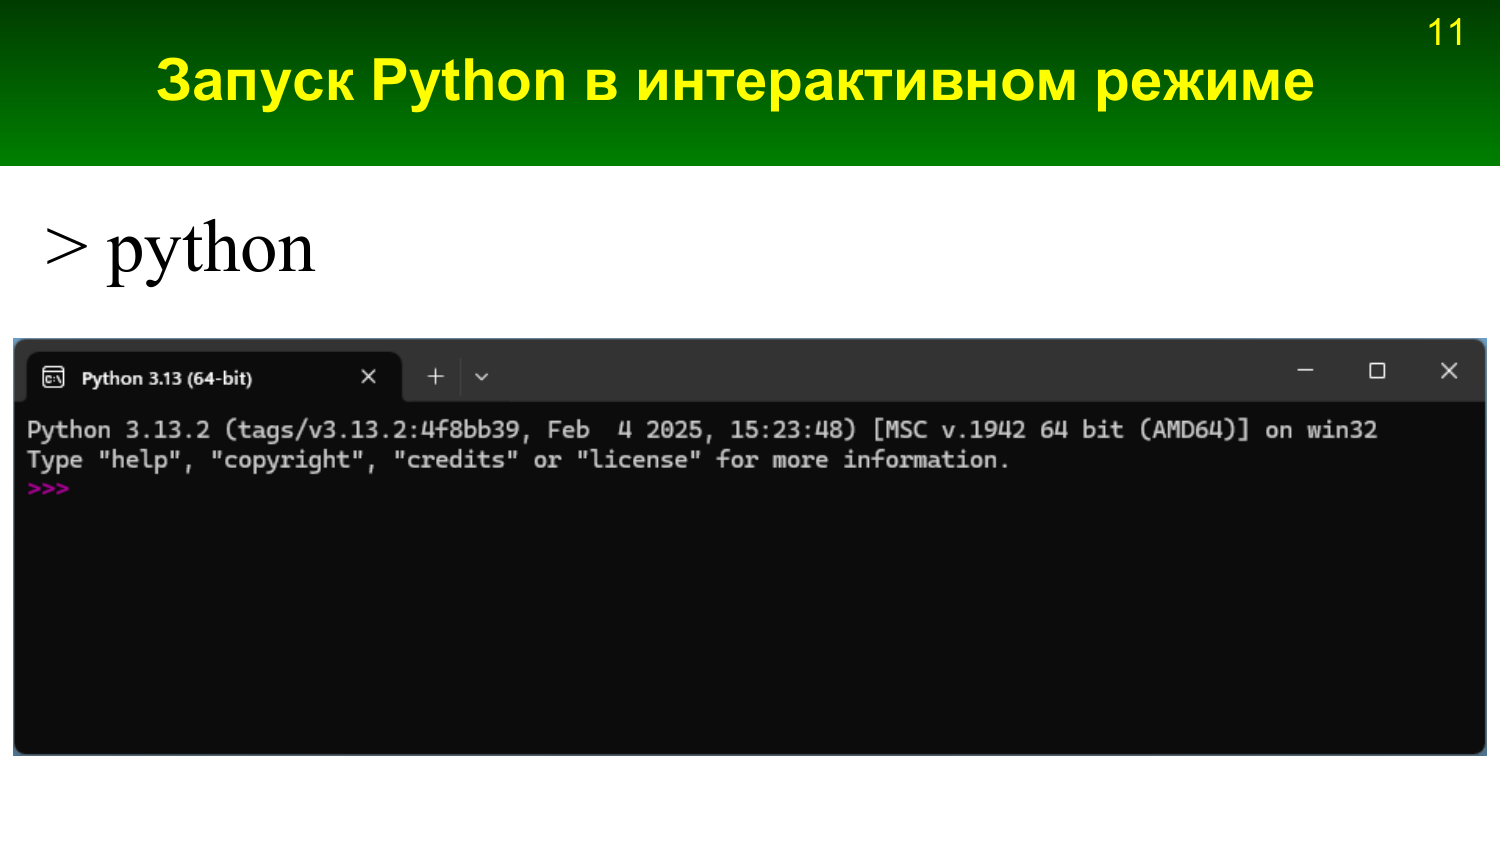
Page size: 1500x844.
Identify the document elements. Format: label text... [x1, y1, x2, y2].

text_box > python [46, 188, 331, 294]
title Запуск Python в интерактивном режиме [47, 11, 1426, 142]
picture [13, 338, 1487, 756]
